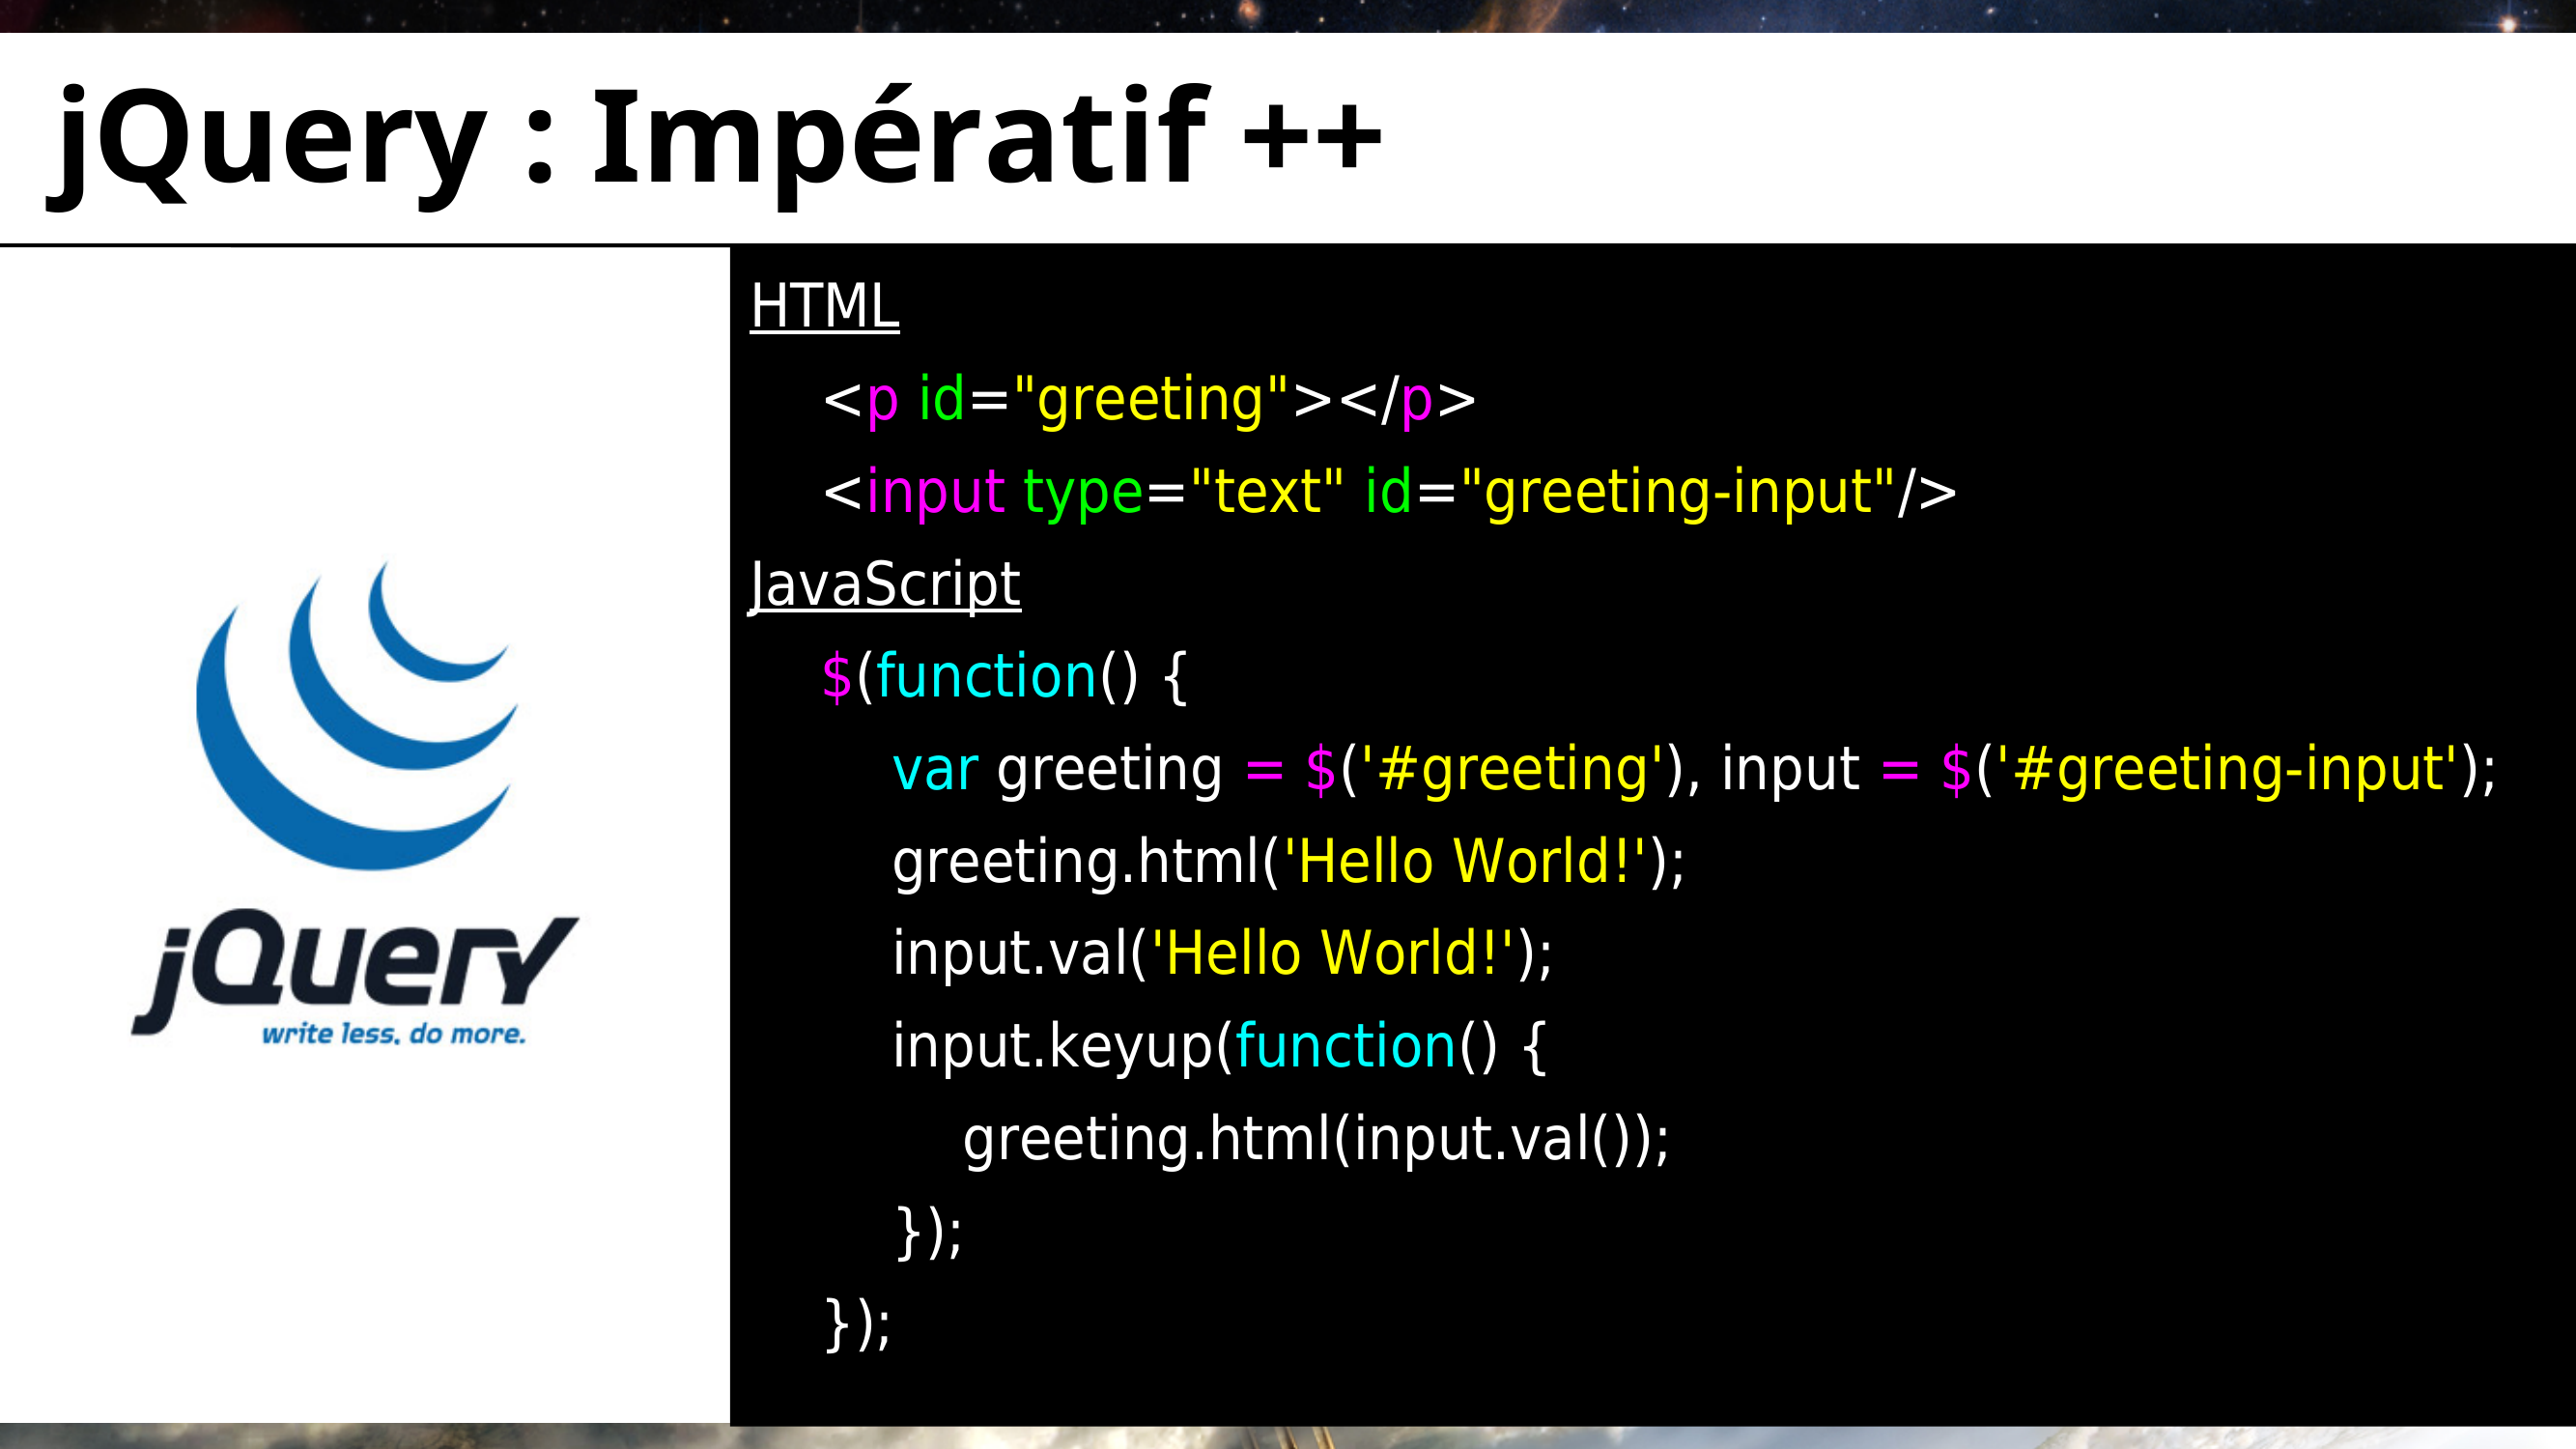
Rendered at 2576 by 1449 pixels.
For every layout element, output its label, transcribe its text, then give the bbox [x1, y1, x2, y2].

picture [0, 0, 2576, 33]
picture [0, 1423, 2576, 1449]
text_box HTML <p id="greeting"></p> <input type="text" id="greeting-input"/> JavaScript $(function() { var greeting = $('#greeting'), input = $('#greeting-input'); greeting.html('Hello World!'); input.val('Hello World!'); input.keyup(function() { greeting.html(input.val()); }); }); [729, 247, 2576, 1427]
text_box jQuery : Impératif ++ [45, 12, 2528, 250]
picture [53, 509, 651, 1107]
